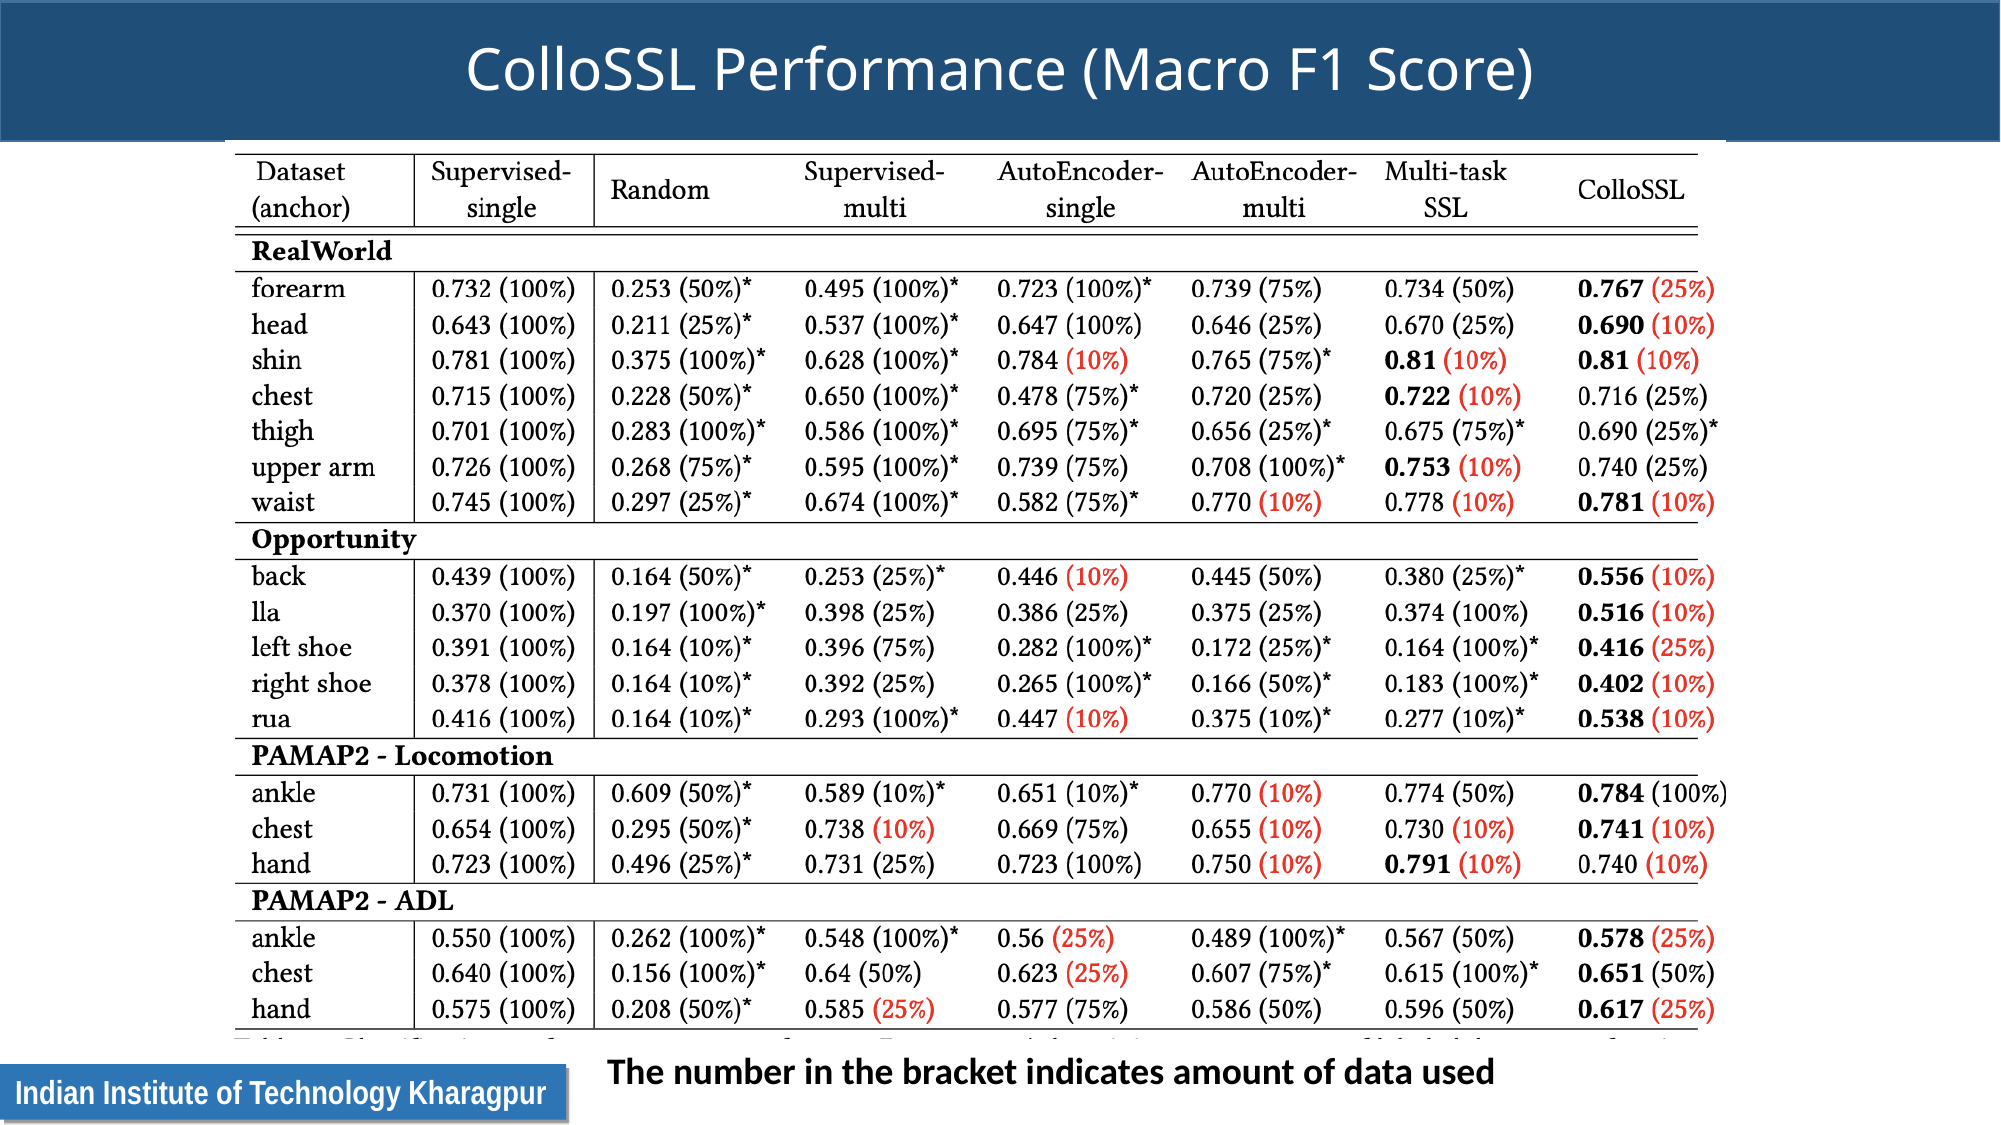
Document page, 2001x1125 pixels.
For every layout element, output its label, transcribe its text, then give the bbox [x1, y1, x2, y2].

text_box The number in the bracket indicates amount of data used [592, 1039, 1961, 1101]
title ColloSSL Performance (Macro F1 Score) [0, 1, 2000, 141]
picture [225, 140, 1726, 1039]
